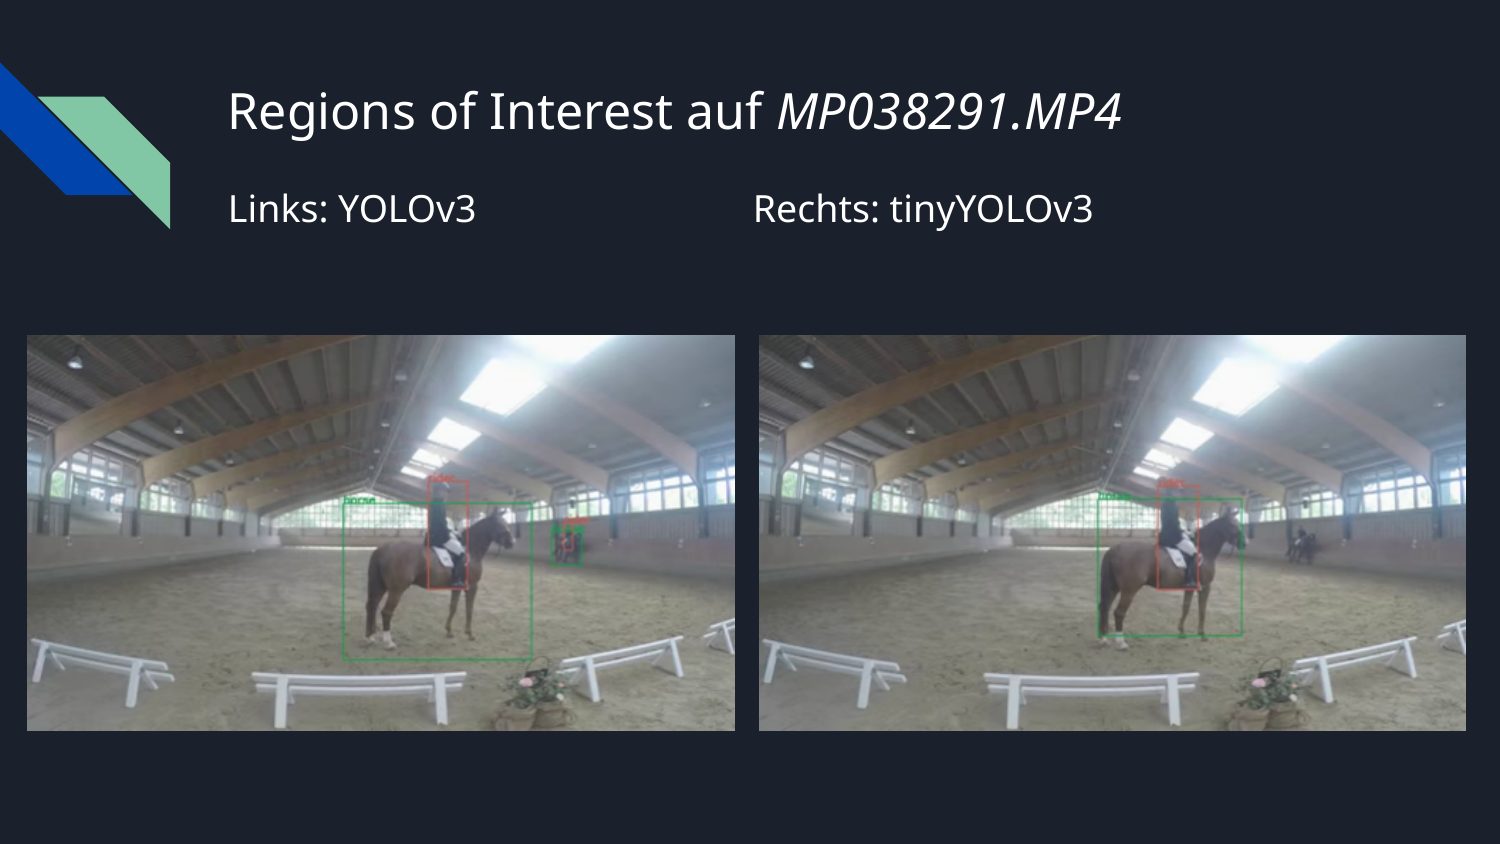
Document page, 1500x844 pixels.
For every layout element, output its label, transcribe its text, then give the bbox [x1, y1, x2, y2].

title Regions of Interest auf MP038291.MP4 Links: YOLOv3 Rechts: tinyYOLOv3 [212, 64, 1368, 215]
text_box [758, 335, 1467, 732]
text_box [27, 335, 736, 732]
